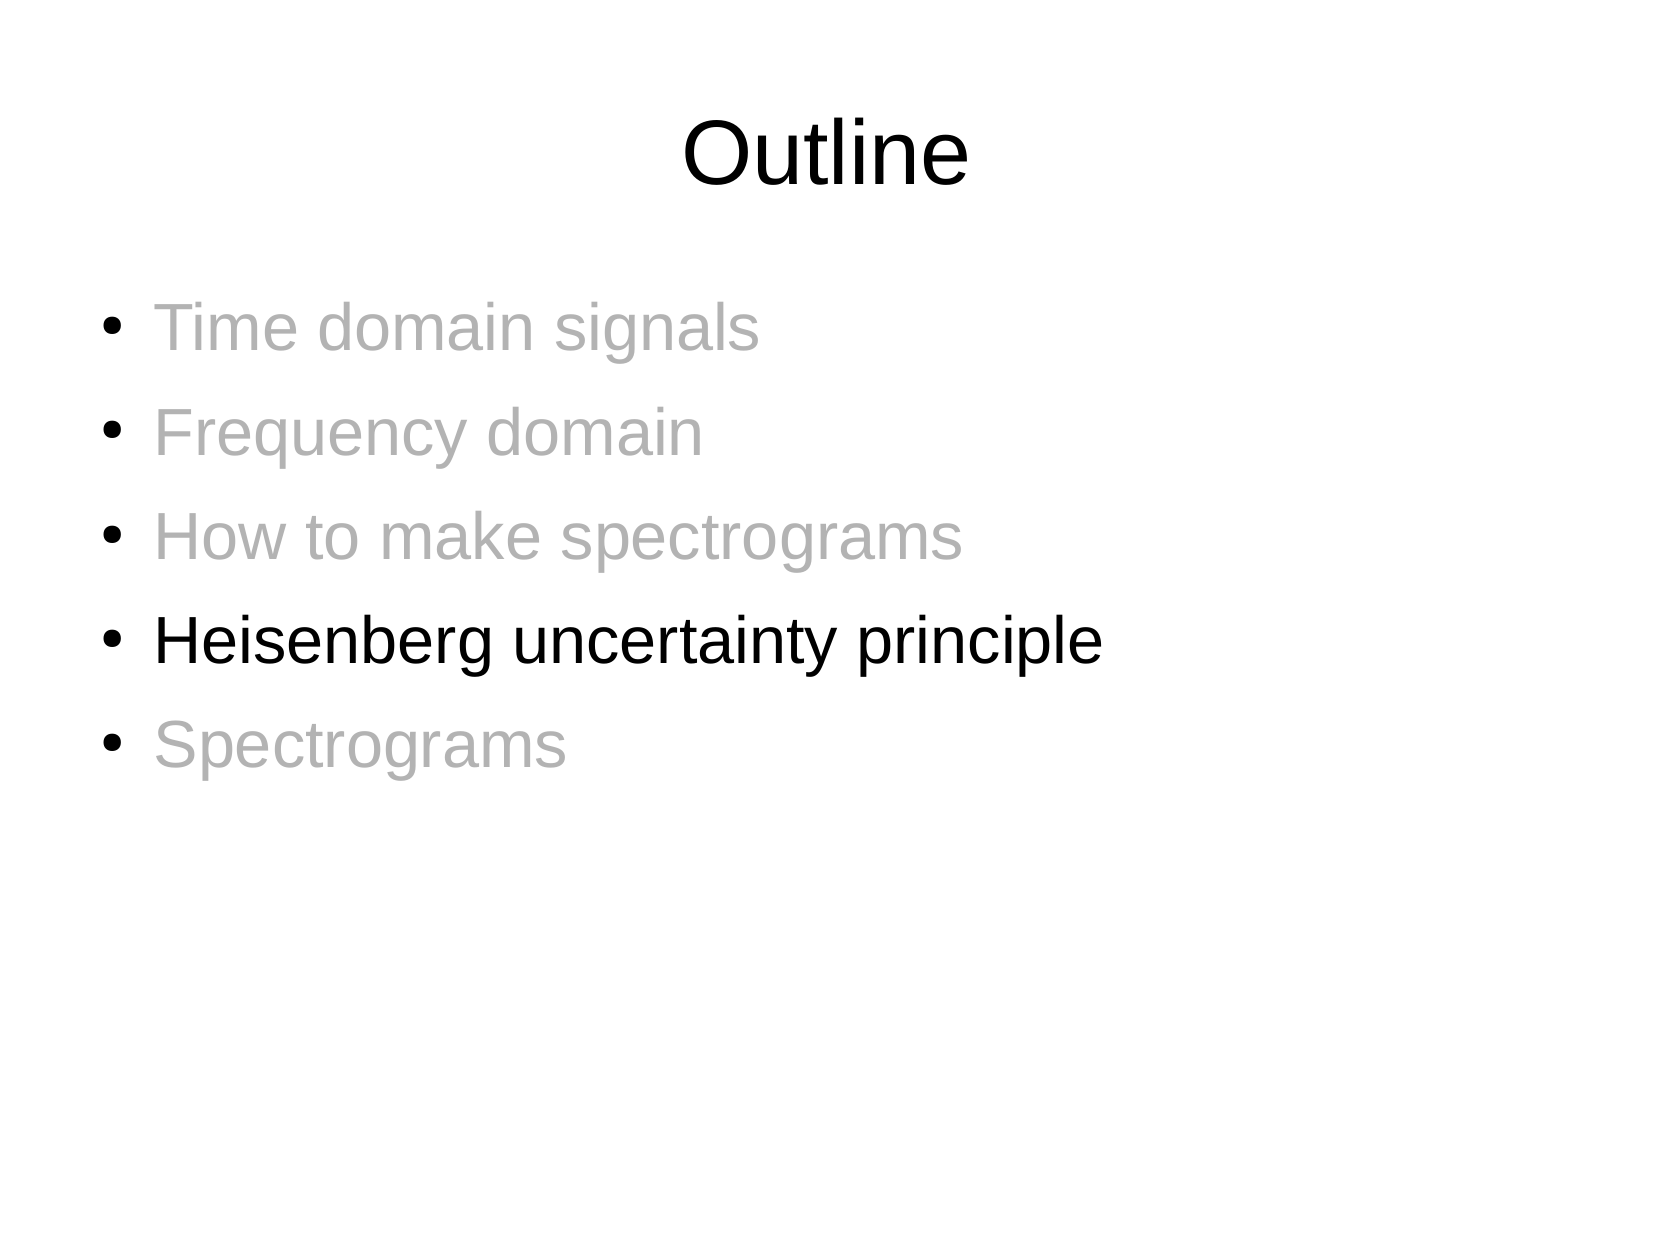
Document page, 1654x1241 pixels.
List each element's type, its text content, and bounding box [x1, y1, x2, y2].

list Time domain signals Frequency domain How to make spectrograms Heisenberg uncertainty principle Spectrograms [82, 290, 1571, 1010]
title Outline [82, 49, 1571, 257]
